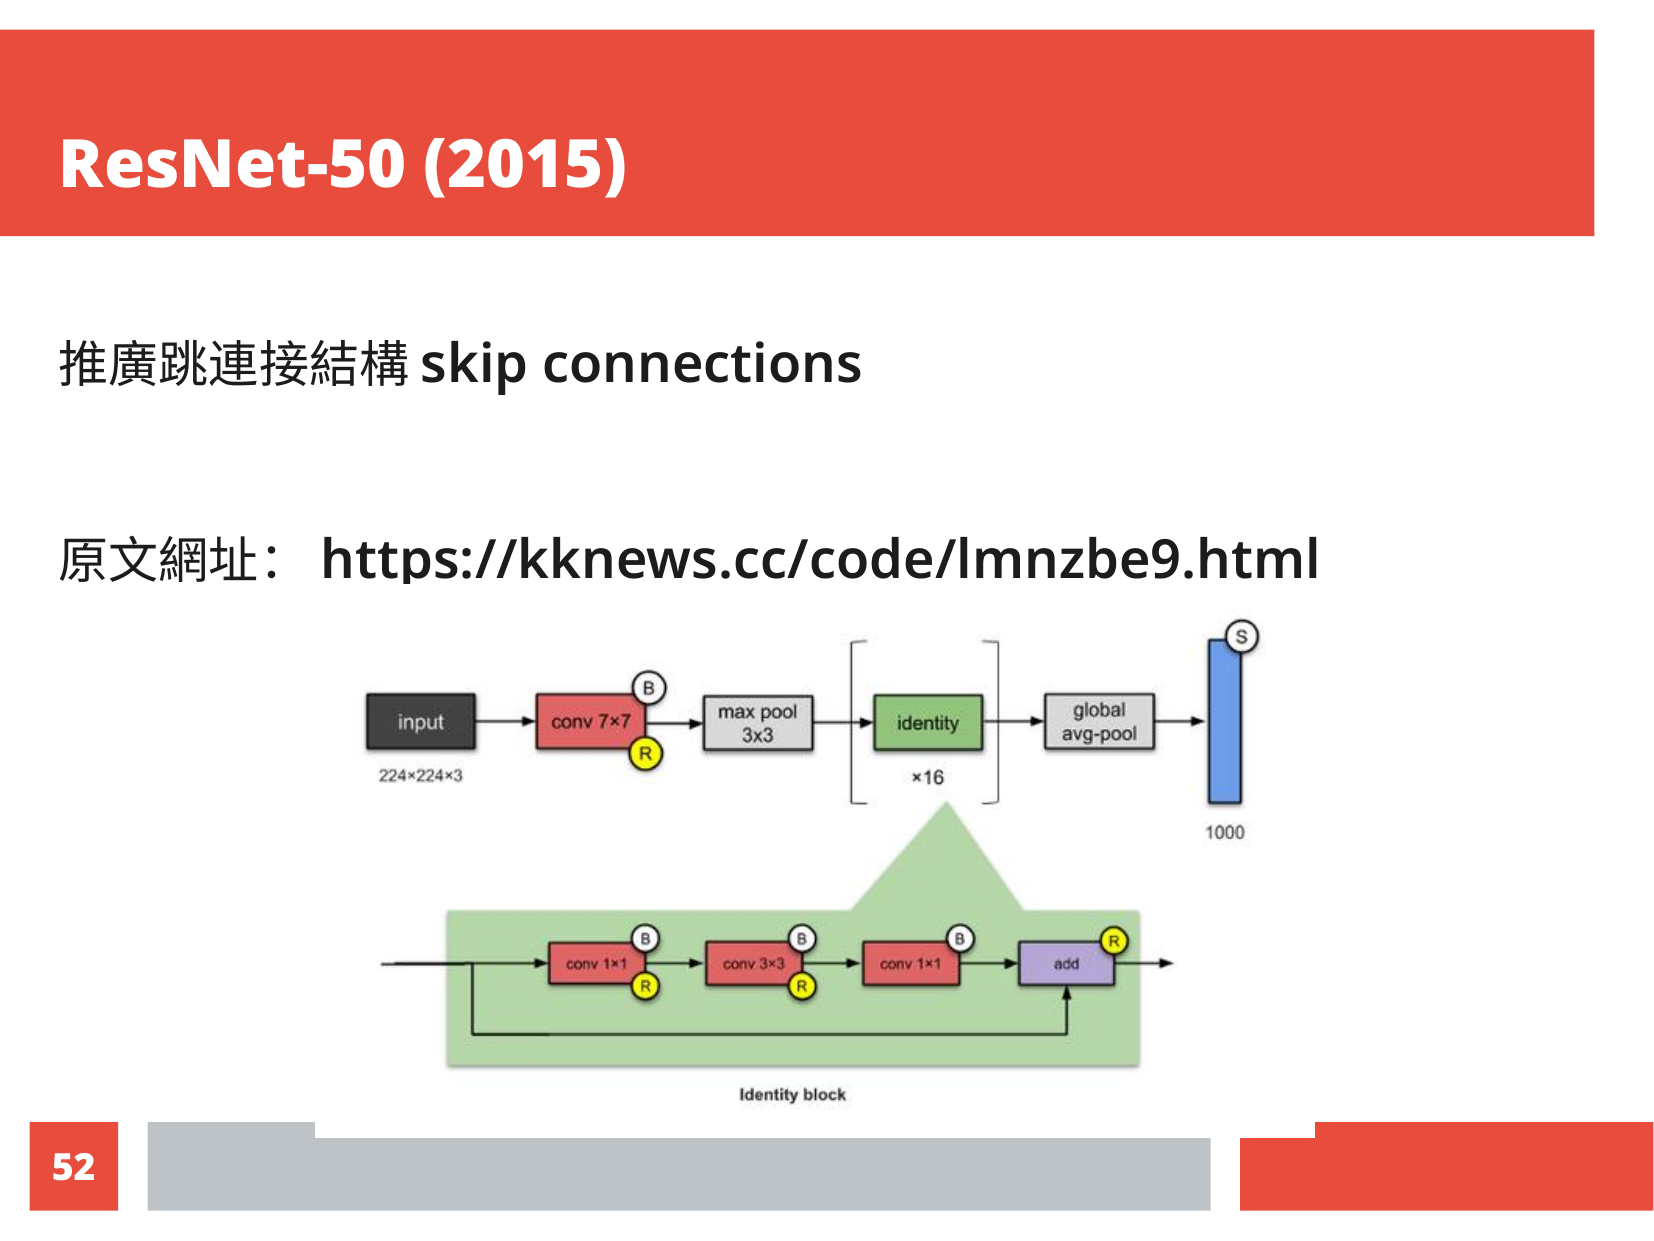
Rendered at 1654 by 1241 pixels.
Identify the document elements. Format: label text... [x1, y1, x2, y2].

list 推廣跳連接結構skip connections 原文網址：https://kknews.cc/code/lmnzbe9.html [59, 324, 1565, 1093]
picture [315, 584, 1315, 1139]
title ResNet-50 (2015) [59, 59, 1595, 207]
